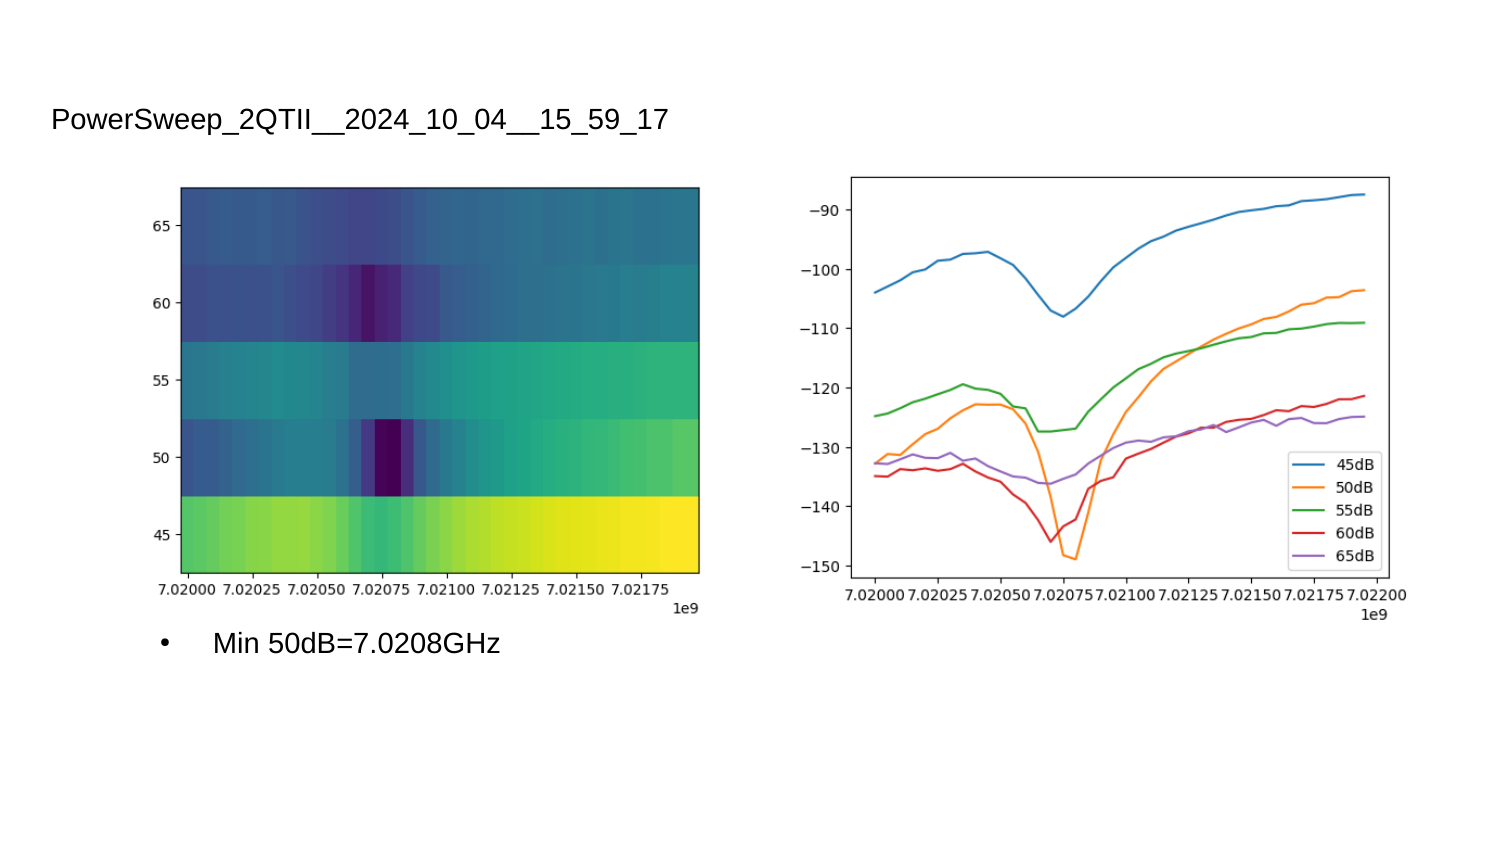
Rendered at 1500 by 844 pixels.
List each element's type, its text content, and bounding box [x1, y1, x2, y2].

picture [142, 177, 709, 627]
list Min 50dB=7.0208GHz [142, 627, 676, 827]
title PowerSweep_2QTII__2024_10_04__15_59_17 [51, 72, 1449, 167]
picture [788, 166, 1418, 634]
